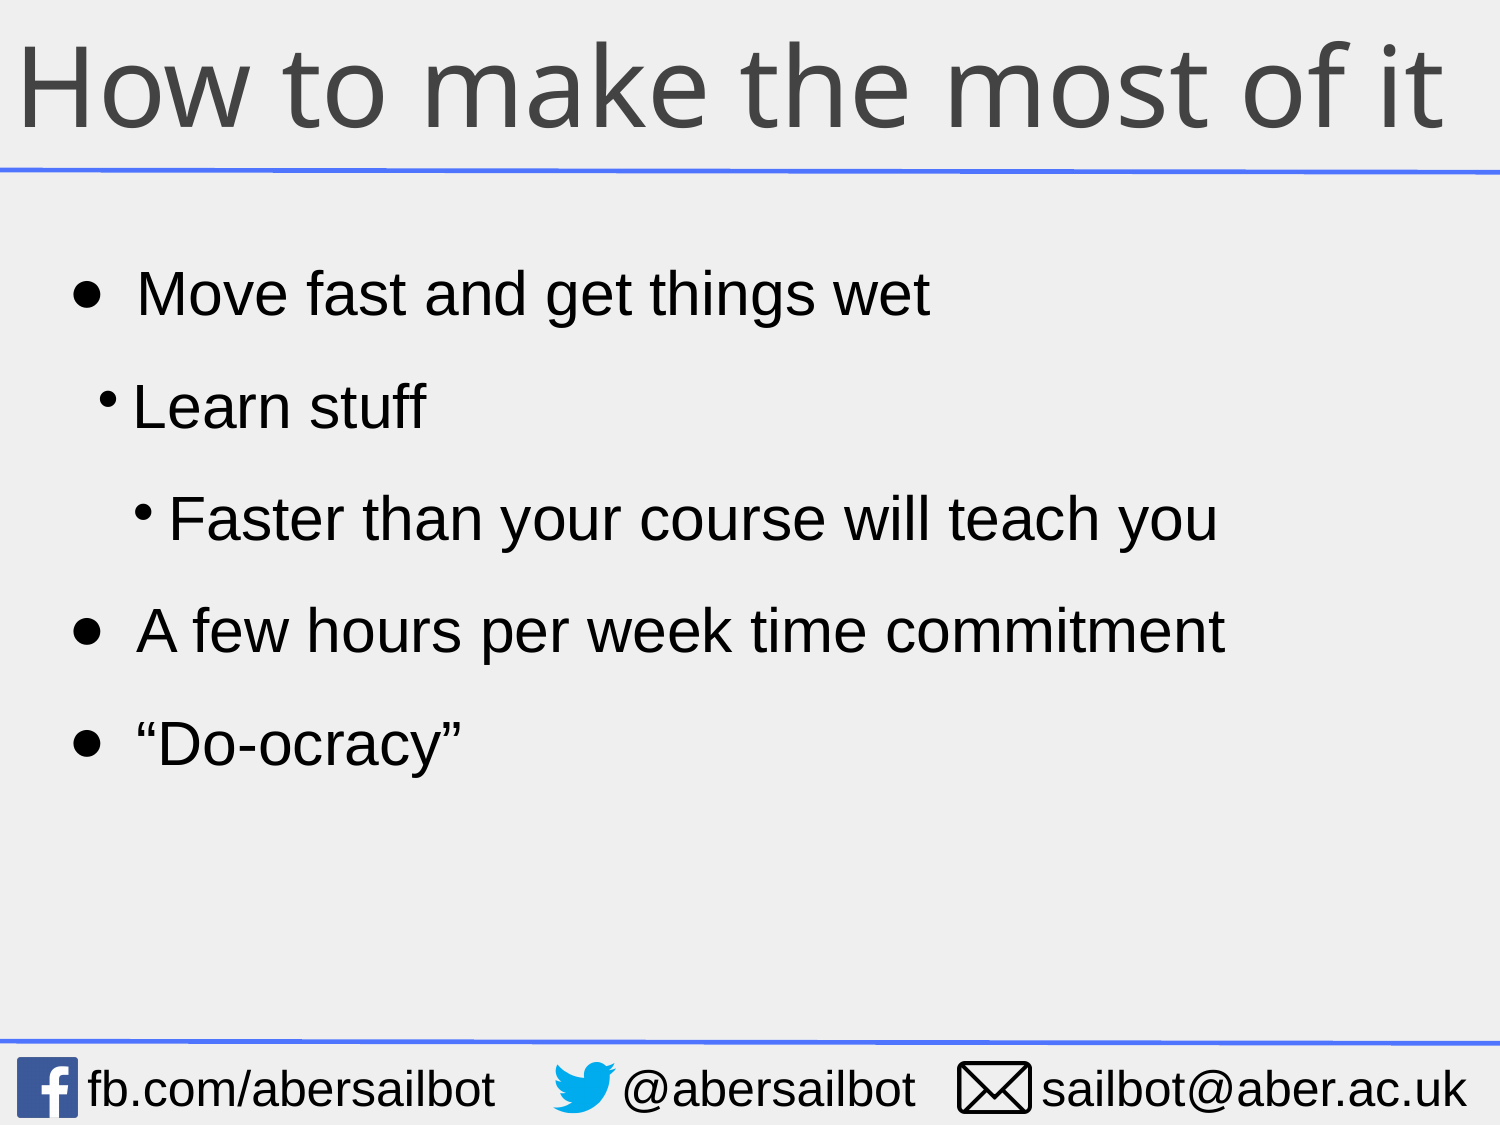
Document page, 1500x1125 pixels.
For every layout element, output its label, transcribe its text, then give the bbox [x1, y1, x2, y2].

text_box How to make the most of it [0, 173, 1500, 182]
picture [16, 1056, 79, 1119]
text_box fb.com/abersailbot @abersailbot sailbot@aber.ac.uk [0, 1044, 1500, 1125]
text_box Move fast and get things wet Learn stuff Faster than your course will teach you A few hours per week time commitment “Do-ocracy” [47, 200, 1440, 768]
picture [553, 1056, 616, 1119]
text_box How to make the most of it [0, 0, 1500, 169]
picture [957, 1061, 1032, 1115]
